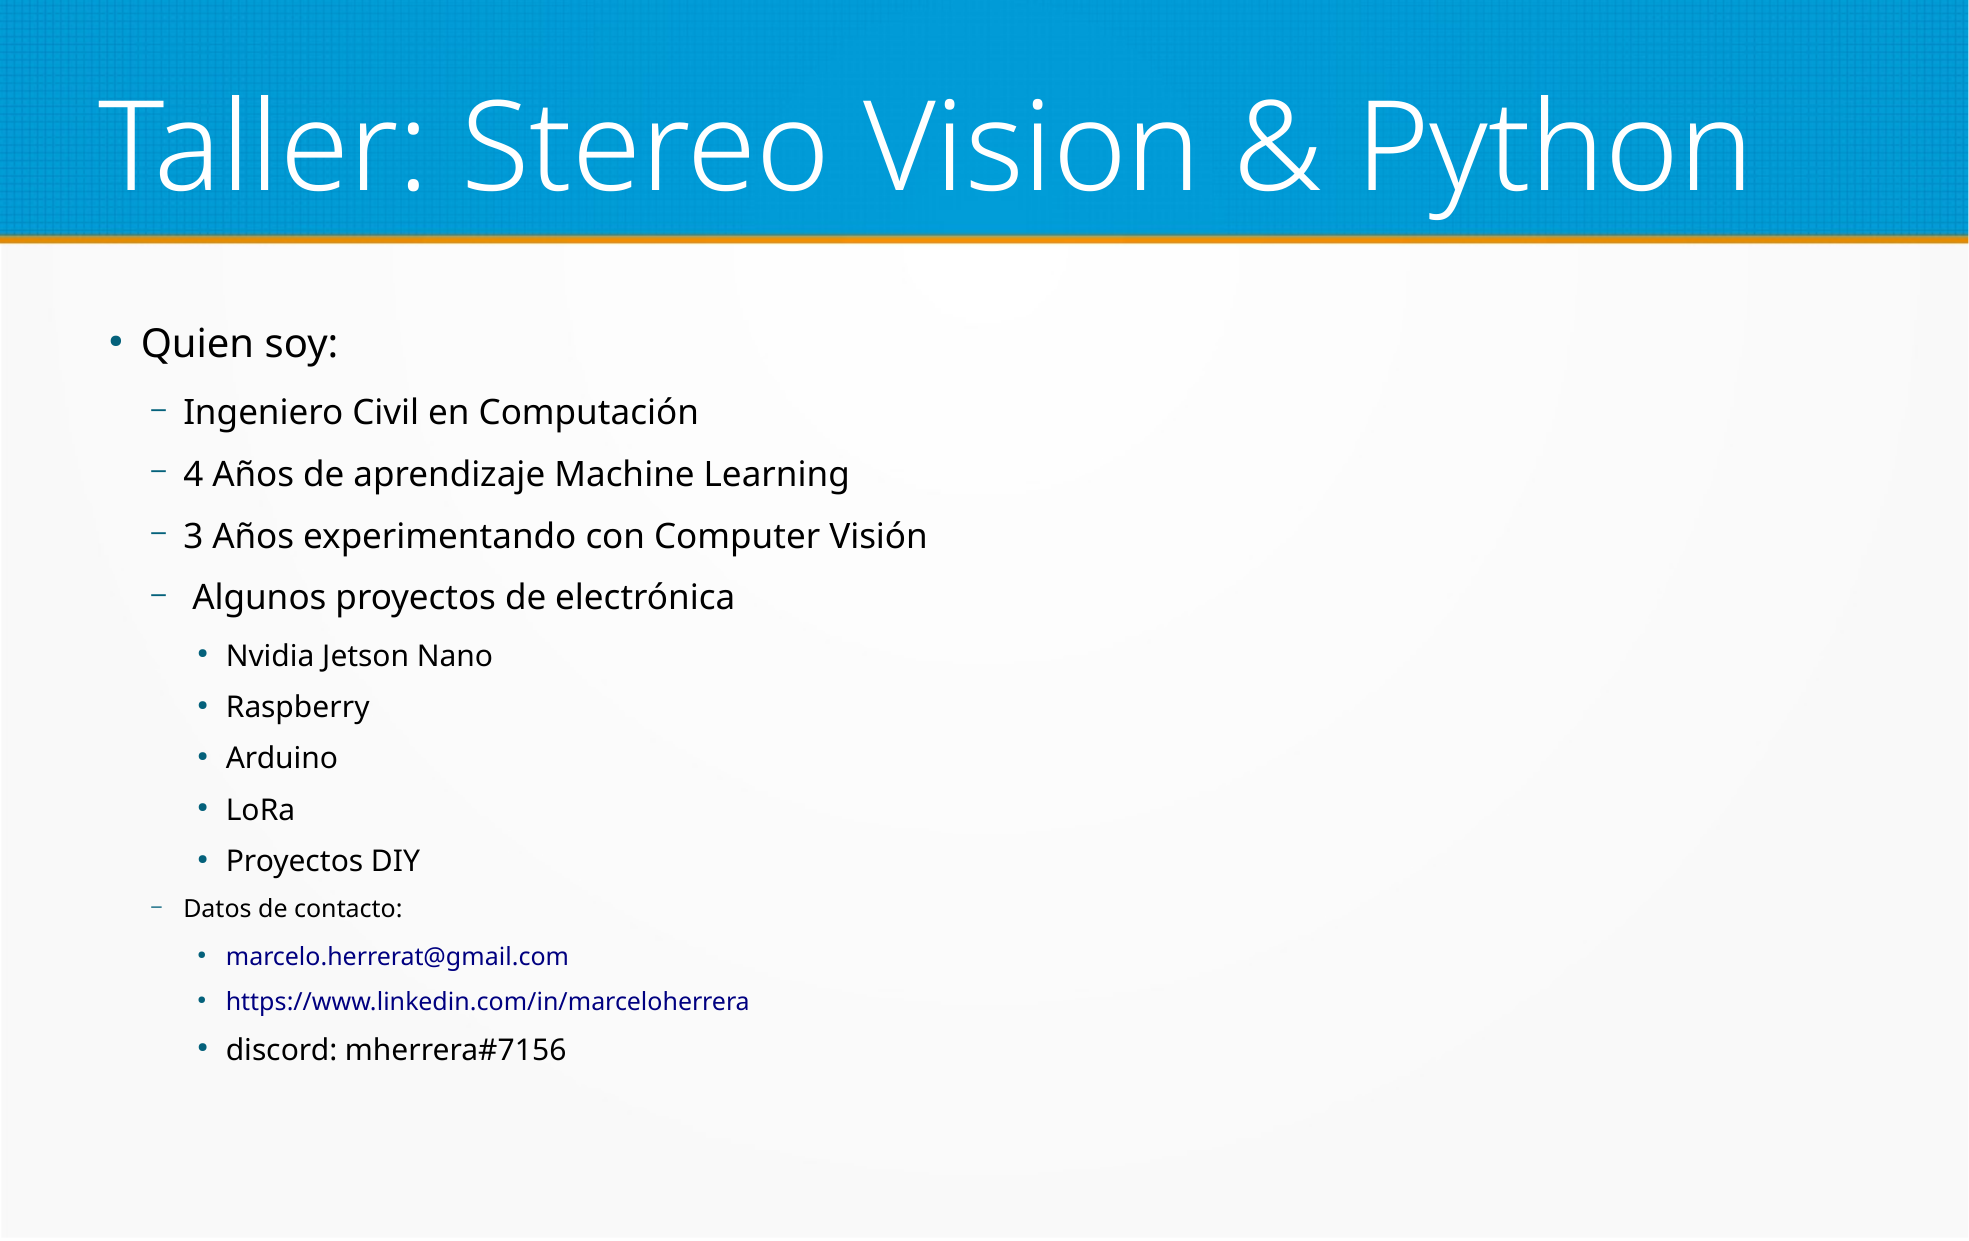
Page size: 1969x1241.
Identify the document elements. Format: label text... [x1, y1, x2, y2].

list Quien soy: Ingeniero Civil en Computación 4 Años de aprendizaje Machine Learning 3 Años experimentando con Computer Visión Algunos proyectos de electrónica Nvidia Jetson Nano Raspberry Arduino LoRa Proyectos DIY Datos de contacto: marcelo.herrerat@gmail.com https://www.linkedin.com/in/marceloherrera discord: mherrera#7156 [98, 315, 1861, 1081]
picture [0, 233, 1969, 1241]
title Taller: Stereo Vision & Python [98, 19, 1870, 227]
